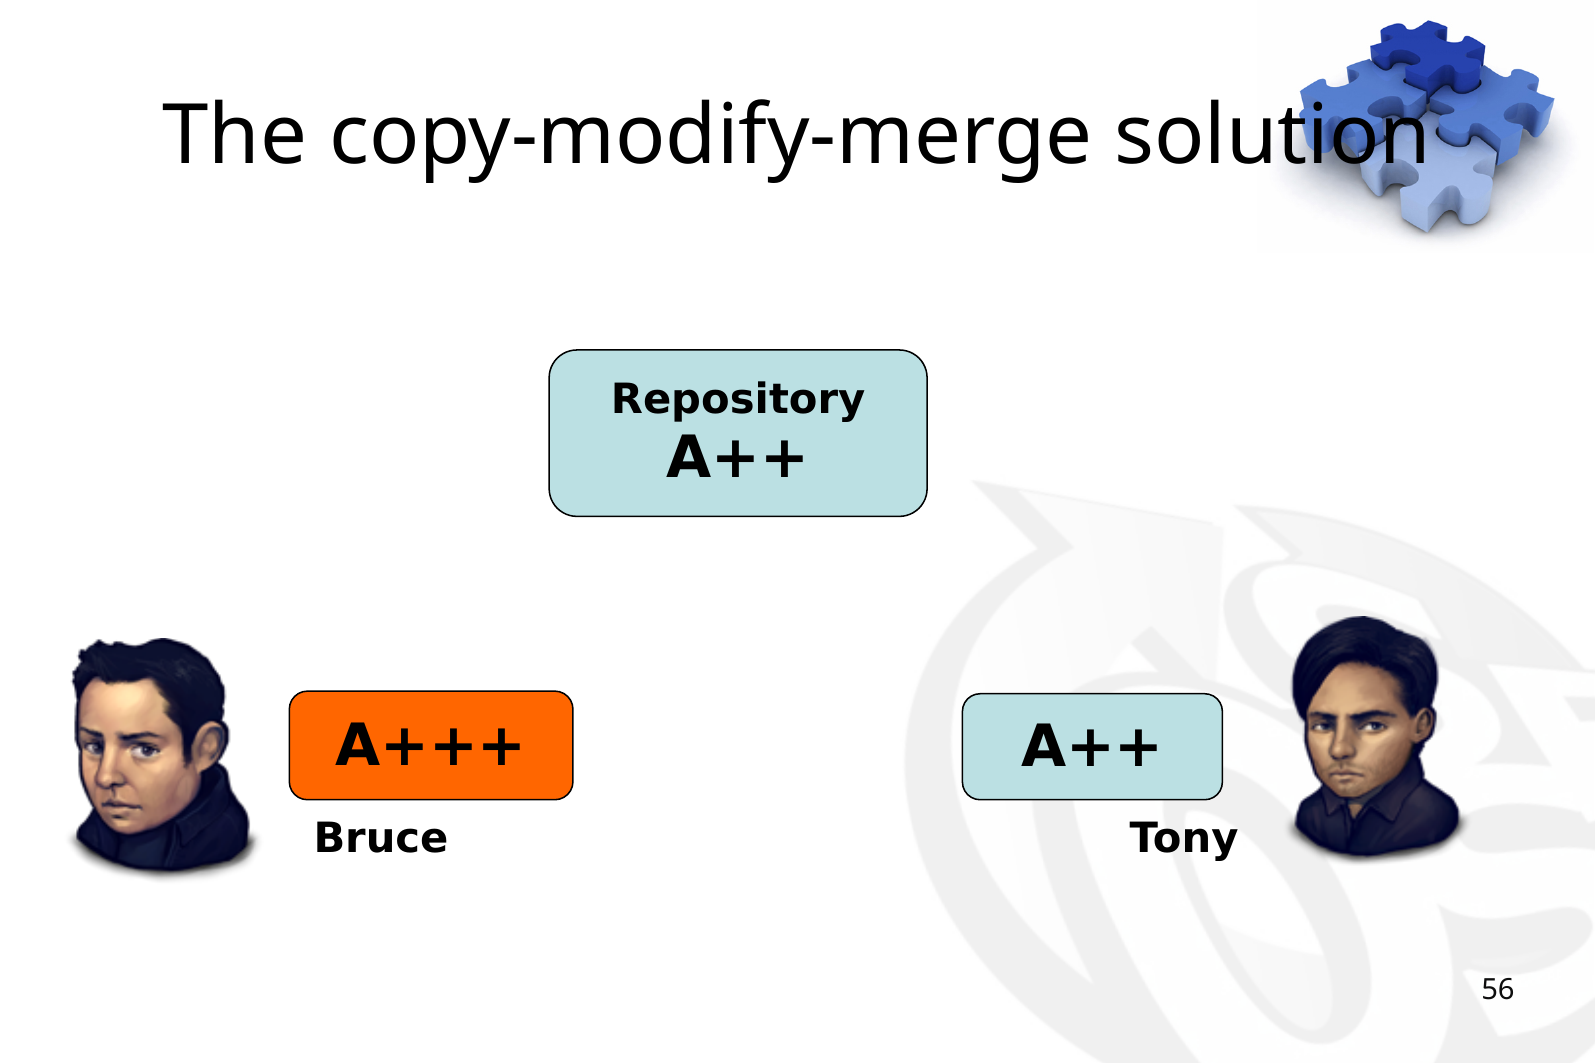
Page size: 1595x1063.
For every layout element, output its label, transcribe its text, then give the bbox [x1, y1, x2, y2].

title The copy-modify-merge solution [79, 42, 1515, 220]
text_box Repository A++ [549, 349, 928, 517]
text_box Bruce Tony [298, 805, 1255, 870]
picture [40, 638, 289, 887]
text_box A++ [962, 693, 1223, 800]
text_box A+++ [289, 691, 573, 800]
picture [1257, 0, 1595, 253]
picture [1252, 616, 1504, 868]
